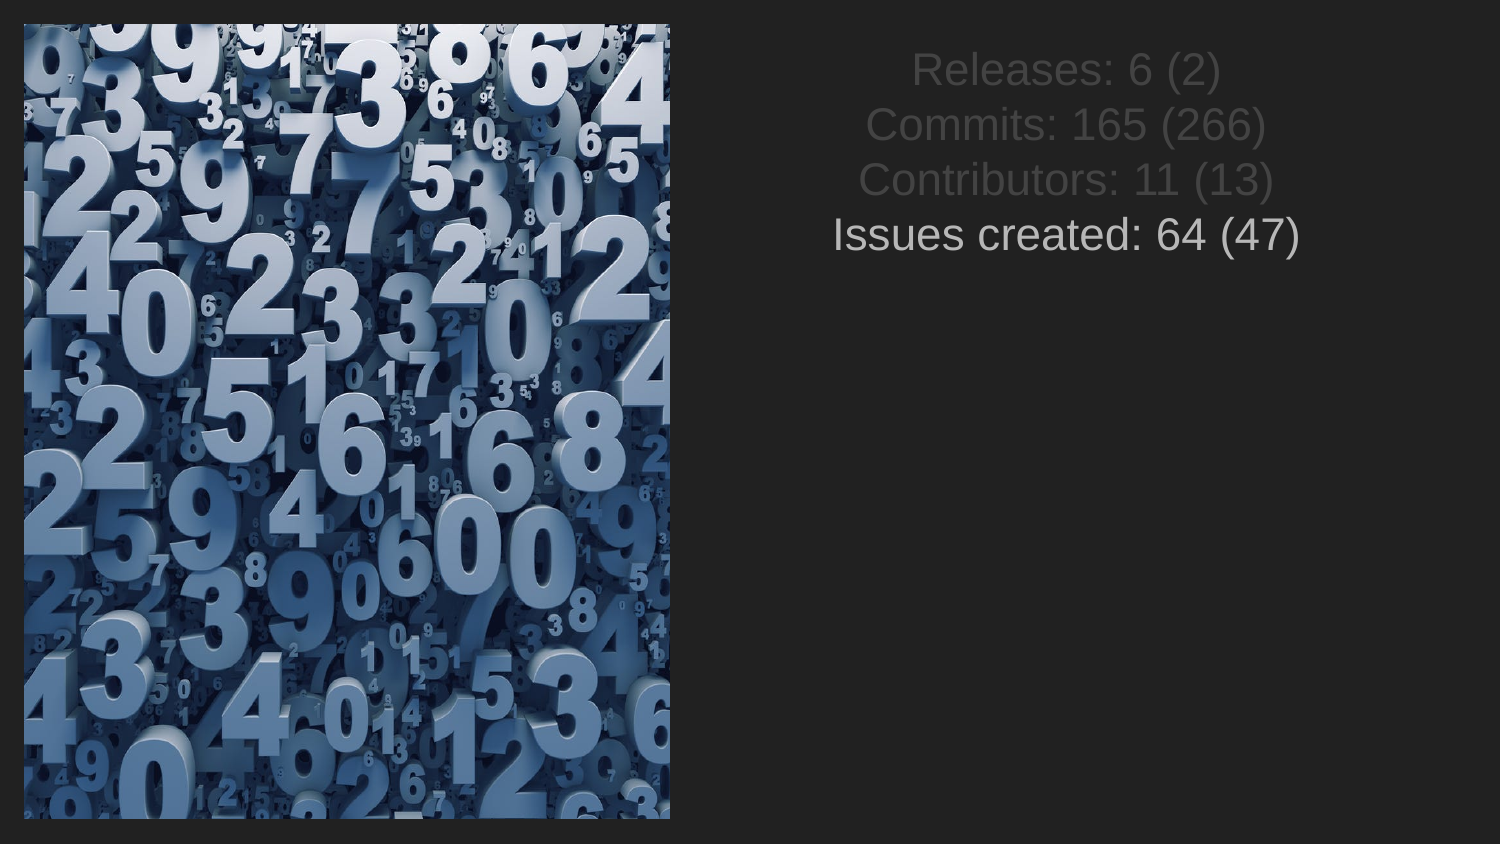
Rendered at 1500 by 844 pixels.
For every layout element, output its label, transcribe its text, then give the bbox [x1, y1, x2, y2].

picture [24, 24, 670, 819]
text_box Releases: 6 (2) Commits: 165 (266) Contributors: 11 (13) Issues created: 64 (47) [670, 24, 1464, 819]
